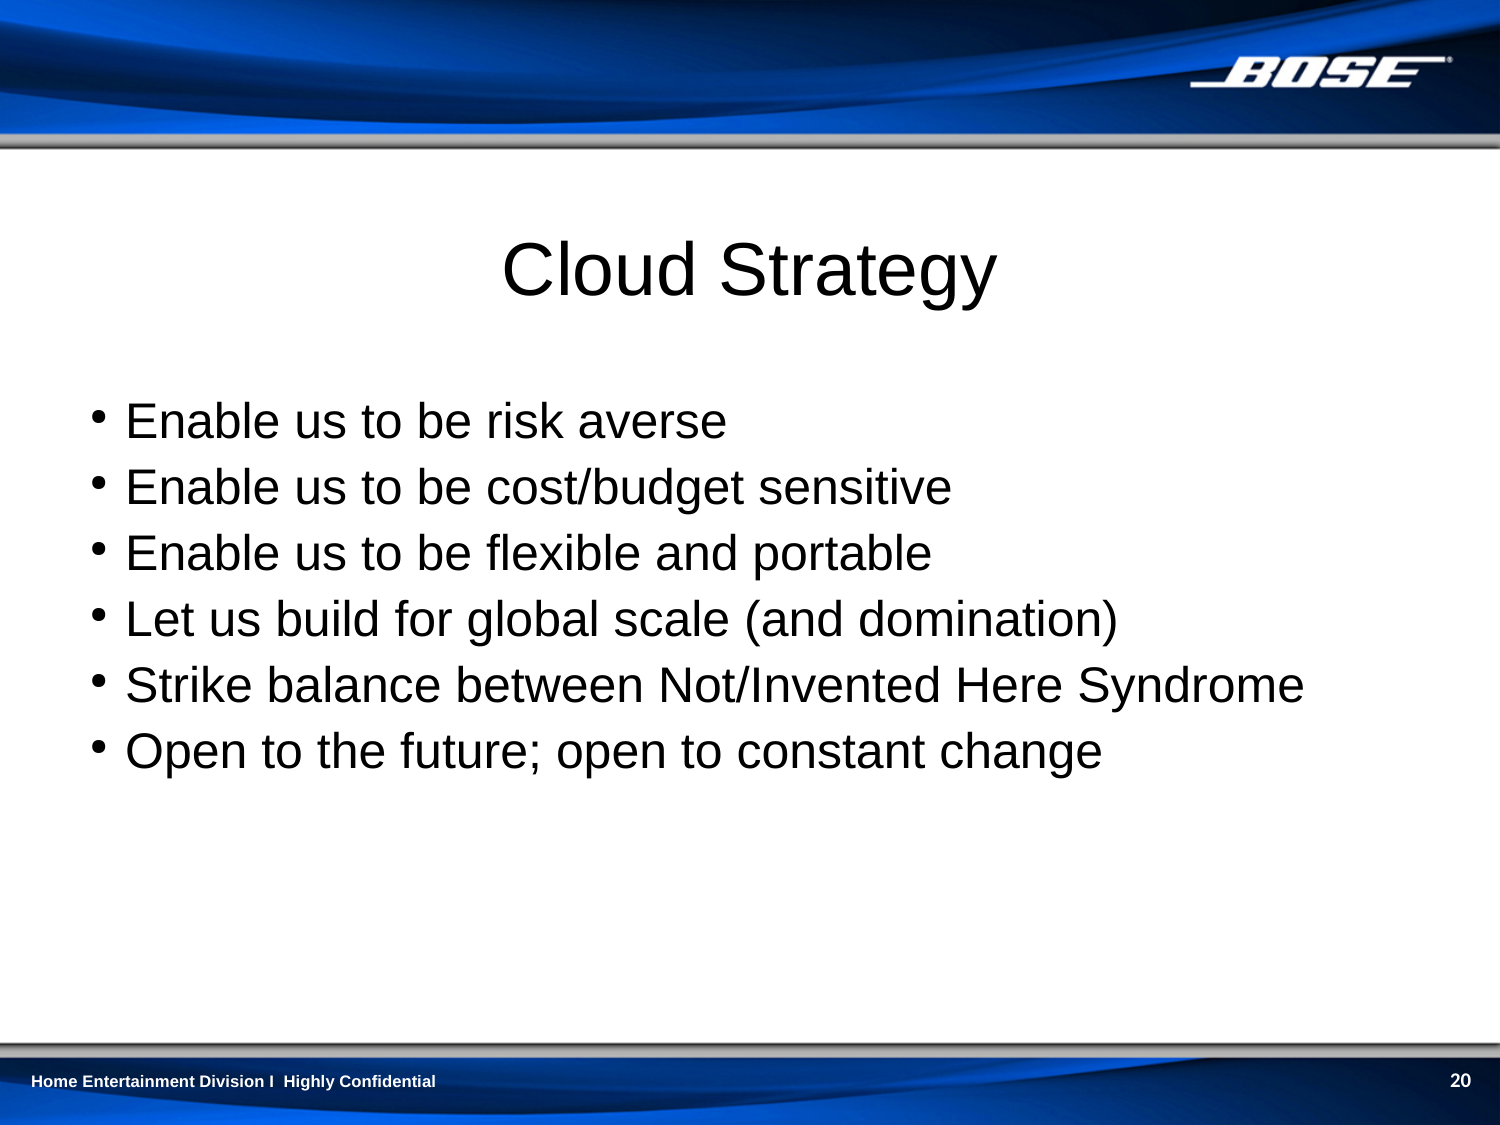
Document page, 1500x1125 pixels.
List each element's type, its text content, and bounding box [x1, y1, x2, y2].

text_box Cloud Strategy [74, 185, 1425, 345]
text_box Enable us to be risk averse Enable us to be cost/budget sensitive Enable us to be flexible and portable Let us build for global scale (and domination) Strike balance between Not/Invented Here Syndrome Open to the future; open to constant change [74, 375, 1425, 1003]
picture [0, 0, 1500, 1125]
